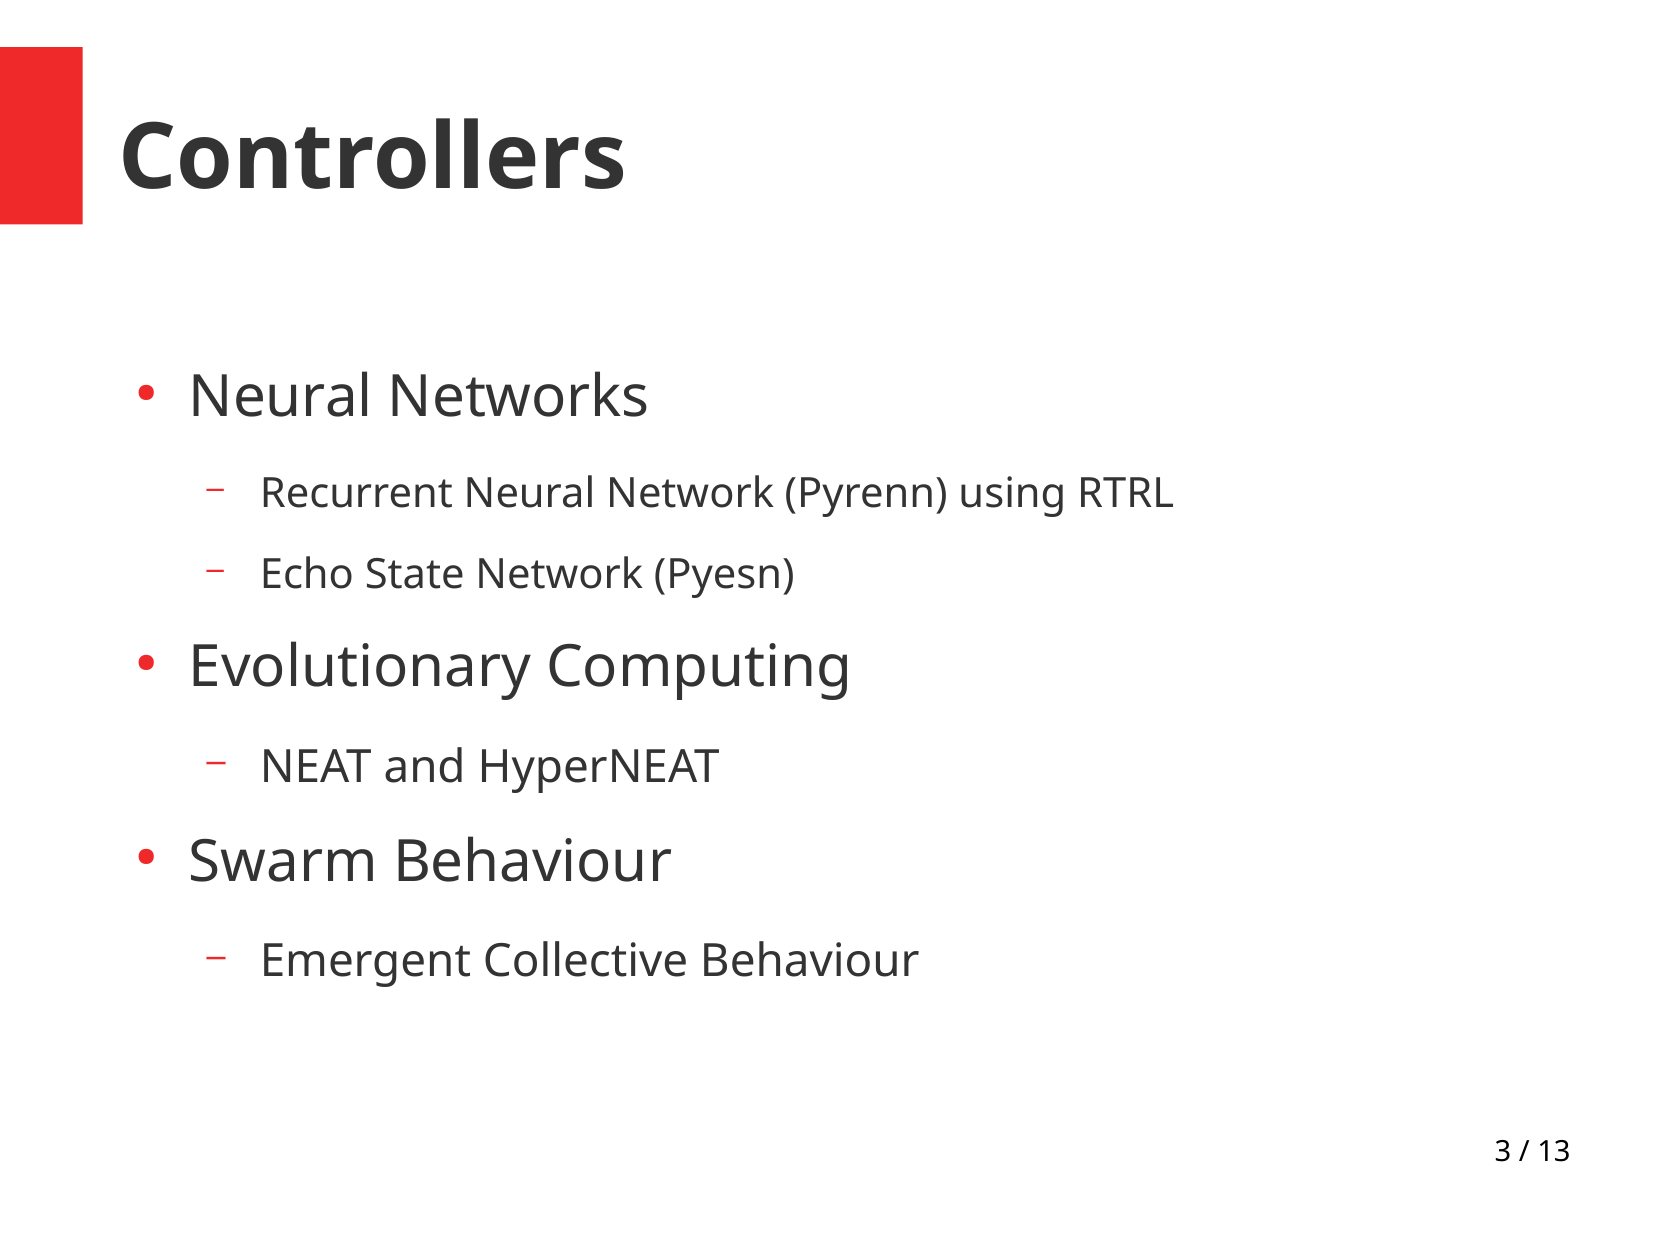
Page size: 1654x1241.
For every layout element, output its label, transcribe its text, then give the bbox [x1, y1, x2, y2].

list Neural Networks Recurrent Neural Network (Pyrenn) using RTRL Echo State Network (Pyesn) Evolutionary Computing NEAT and HyperNEAT Swarm Behaviour Emergent Collective Behaviour [118, 354, 1536, 1074]
title Controllers [118, 49, 1571, 257]
